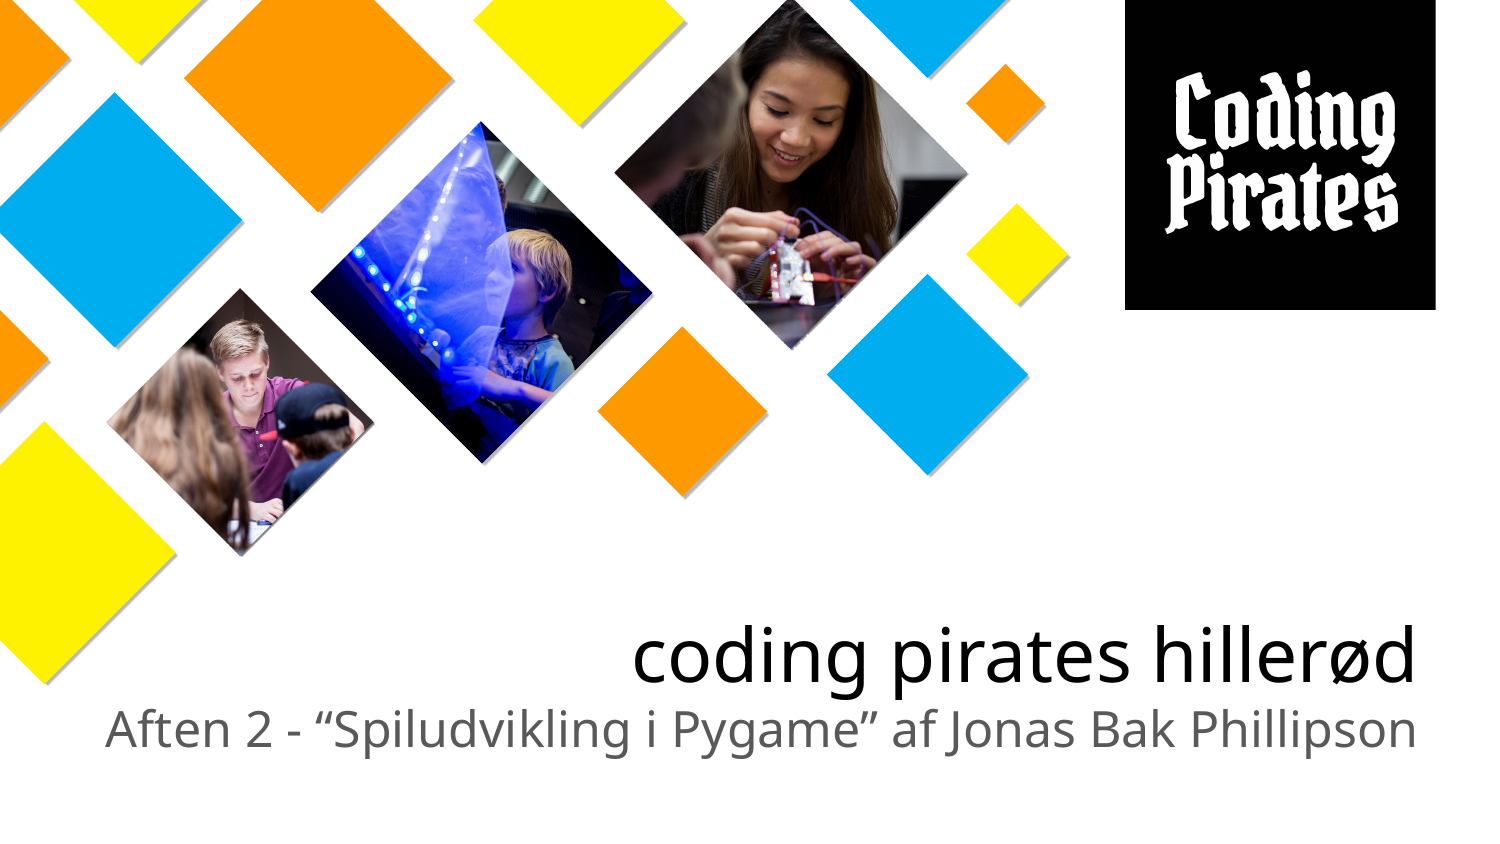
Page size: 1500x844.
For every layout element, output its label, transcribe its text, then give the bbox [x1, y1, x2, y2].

picture [1125, 0, 1436, 310]
picture [500, 0, 1081, 378]
title coding pirates hillerød Aften 2 - “Spiludvikling i Pygame” af Jonas Bak Phillipson [70, 592, 1435, 805]
picture [20, 266, 460, 578]
